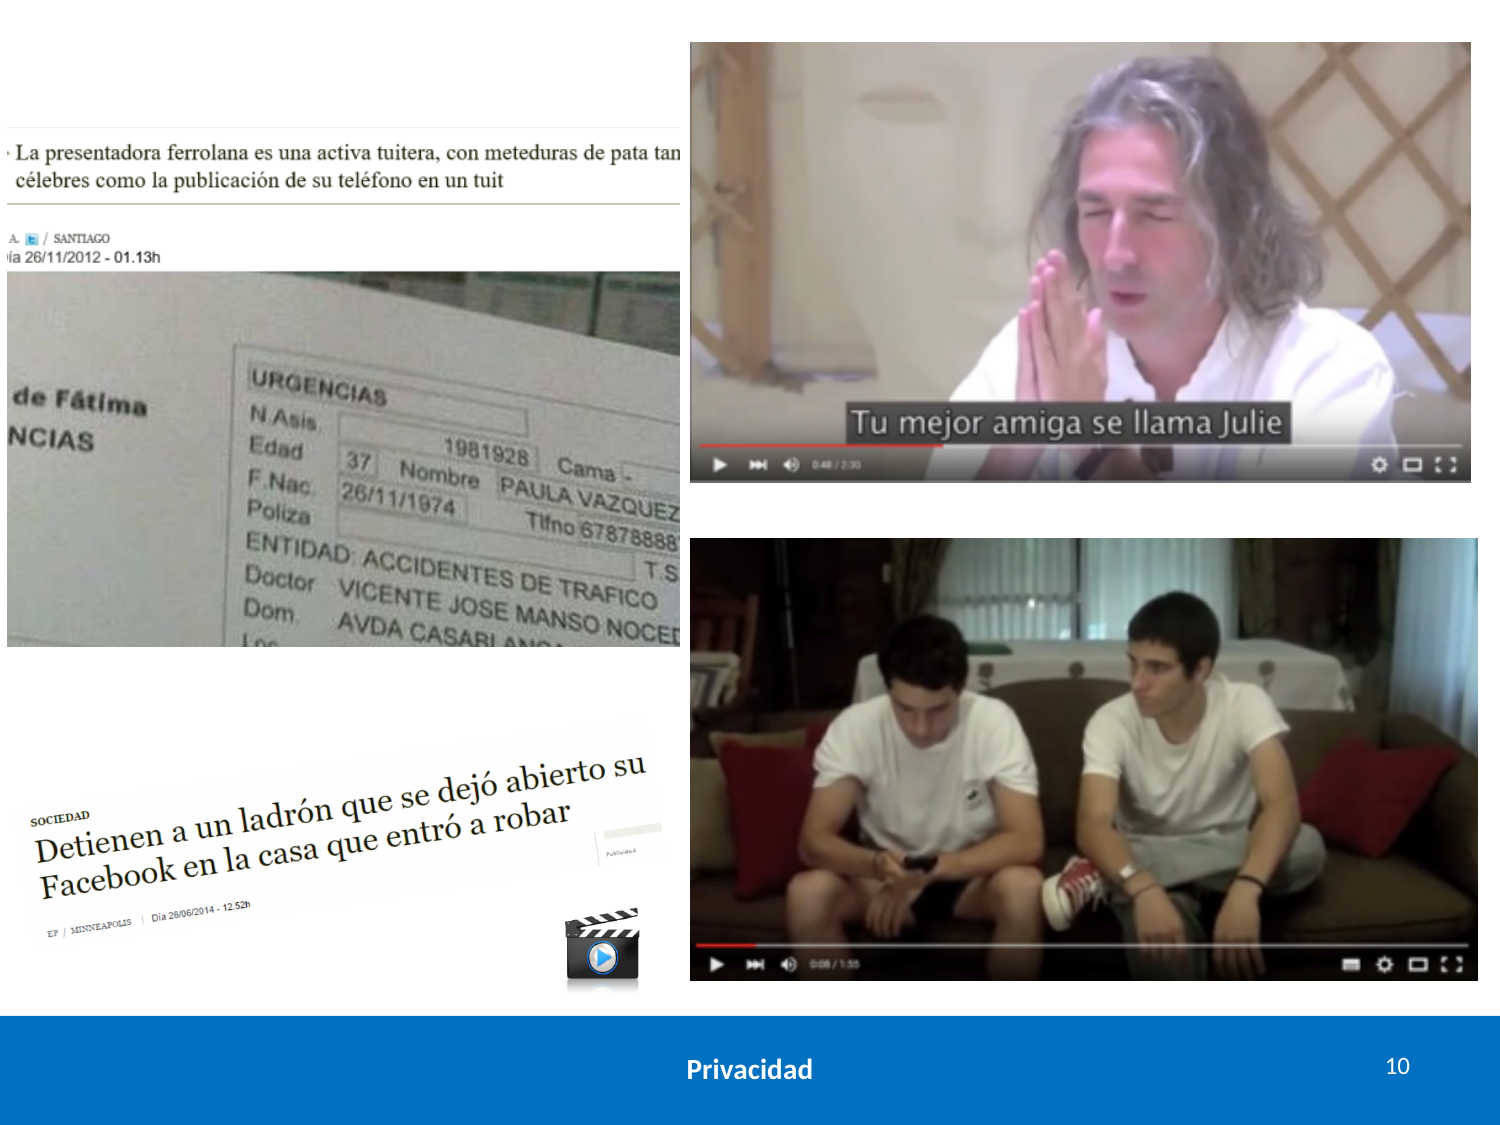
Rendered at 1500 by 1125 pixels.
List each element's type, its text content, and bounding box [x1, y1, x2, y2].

picture [690, 538, 1478, 981]
slide_number 14 [1074, 1042, 1425, 1103]
picture [561, 906, 644, 994]
picture [13, 716, 666, 950]
footer Privacidad [478, 1042, 1022, 1103]
picture [690, 42, 1471, 483]
picture [7, 127, 680, 647]
